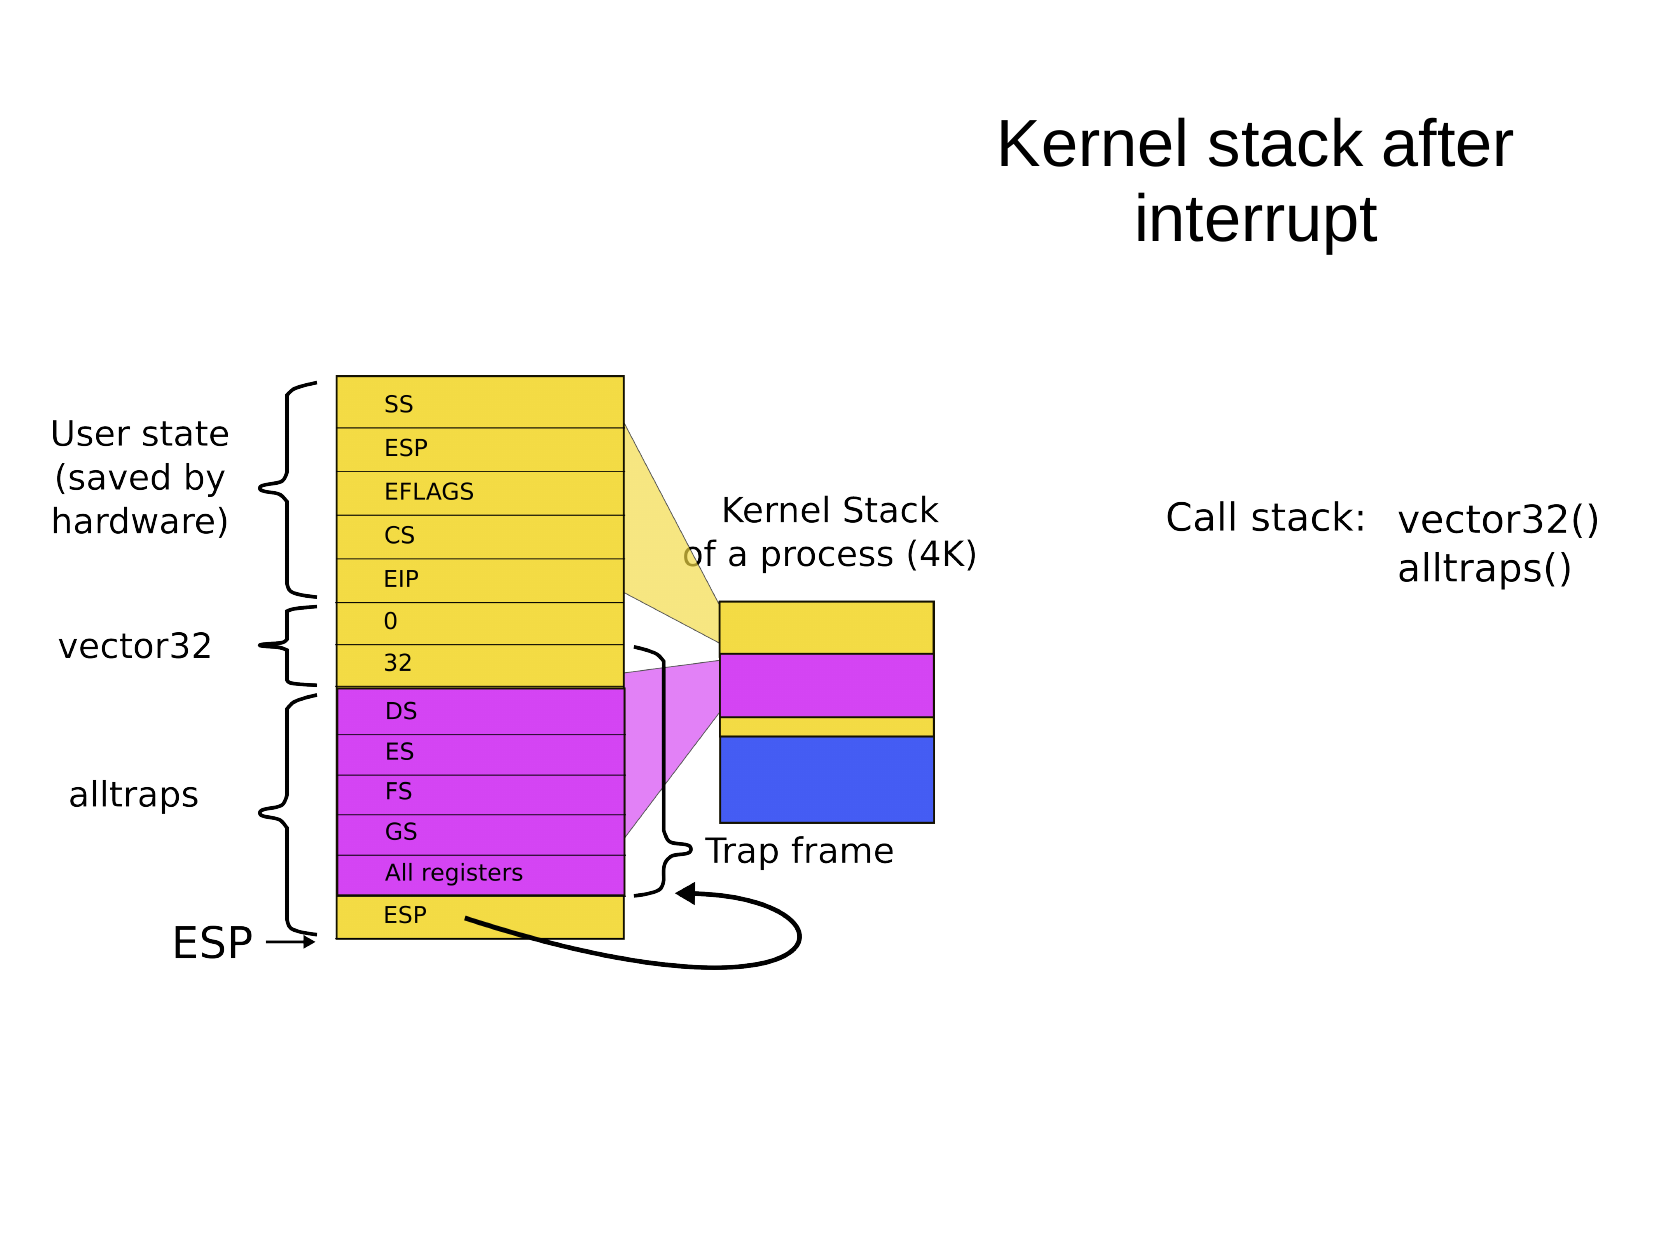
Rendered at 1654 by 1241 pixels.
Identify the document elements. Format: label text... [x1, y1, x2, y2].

picture [53, 375, 1597, 971]
list Kernel stack after interrupt [900, 105, 1613, 301]
